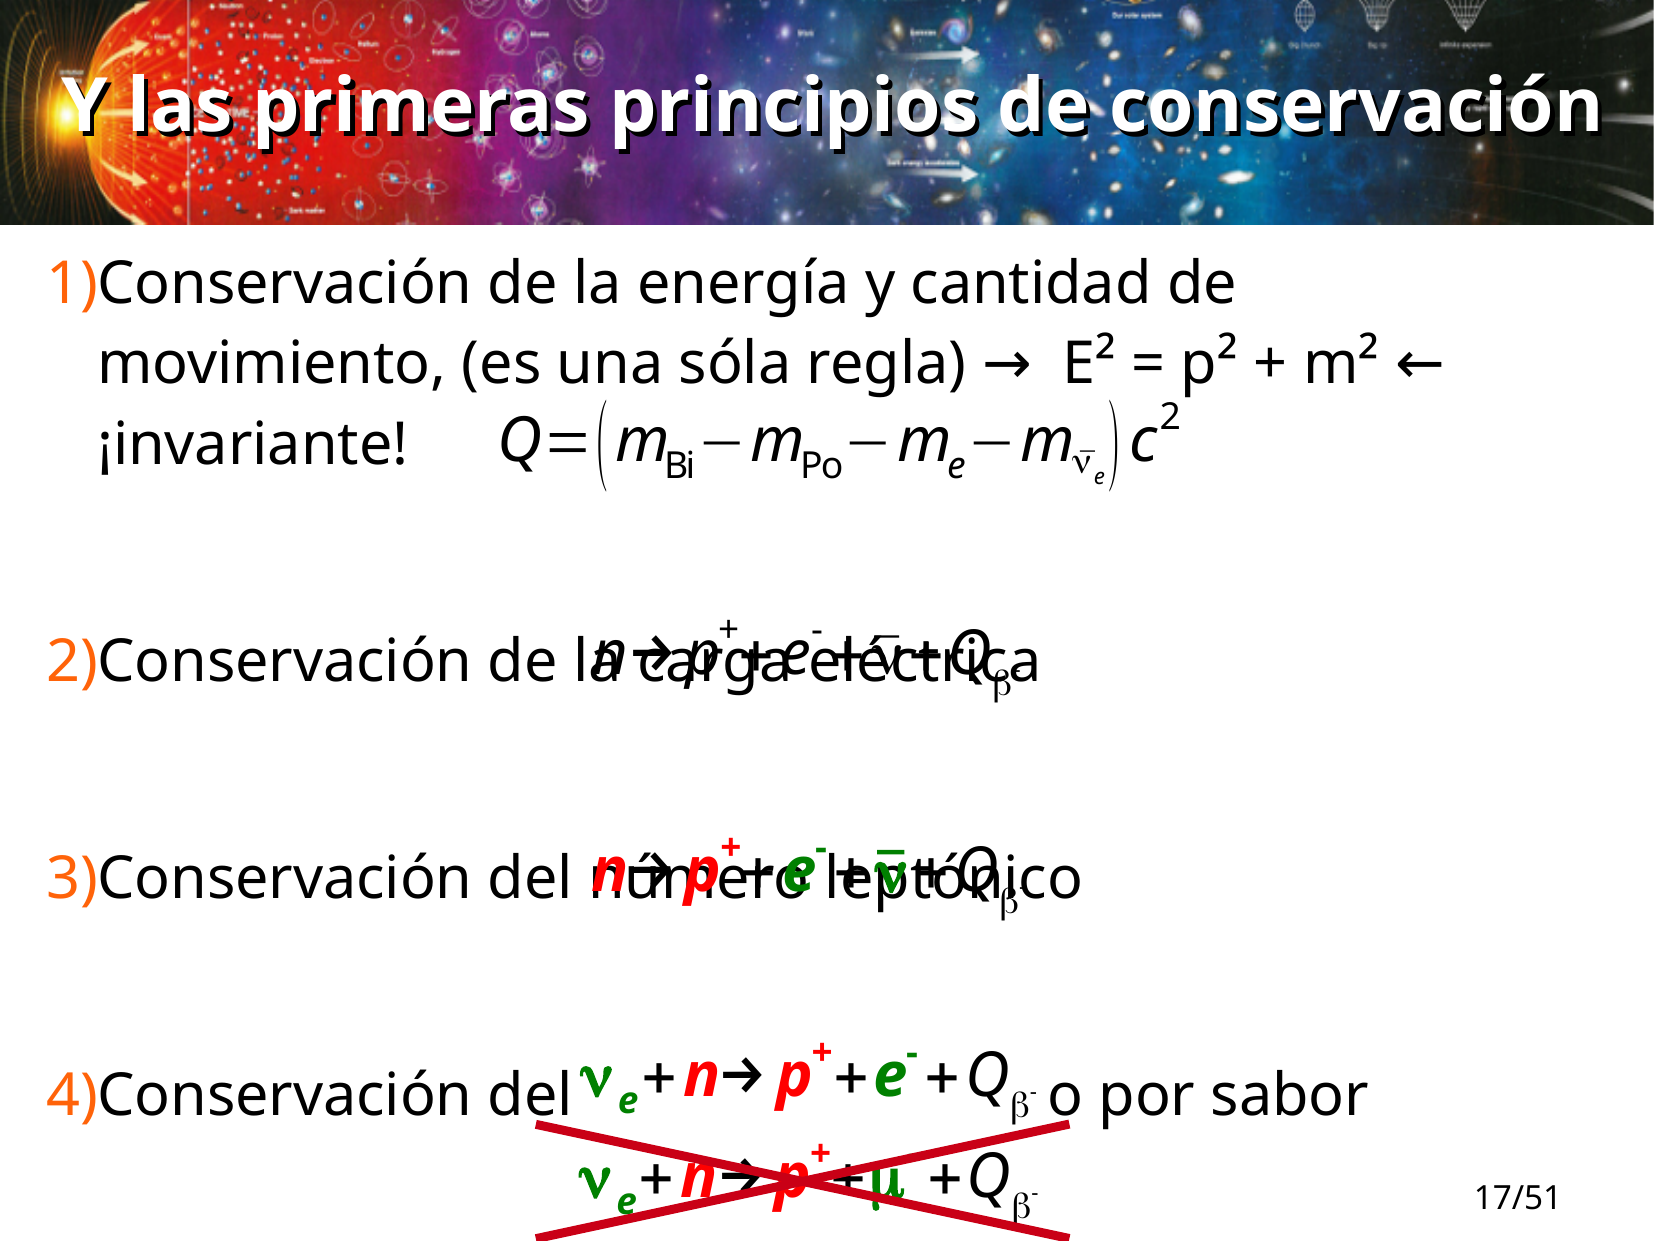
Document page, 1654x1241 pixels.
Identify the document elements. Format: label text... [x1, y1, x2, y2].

chart [570, 1137, 778, 1226]
chart [570, 1029, 1048, 1176]
title Y las primeras principios de conservación [45, 15, 1606, 191]
picture [0, 0, 1654, 225]
chart [612, 1187, 994, 1228]
chart [490, 393, 1186, 496]
chart [827, 1134, 1048, 1228]
chart [582, 825, 1036, 923]
chart [585, 607, 1029, 706]
list Conservación de la energía y cantidad de movimiento, (es una sóla regla) → E² = p² + m² ← ¡invariante! Conservación de la carga eléctrica Conservación del número leptónico Conservación del número leptónico por sabor [30, 240, 1591, 1141]
